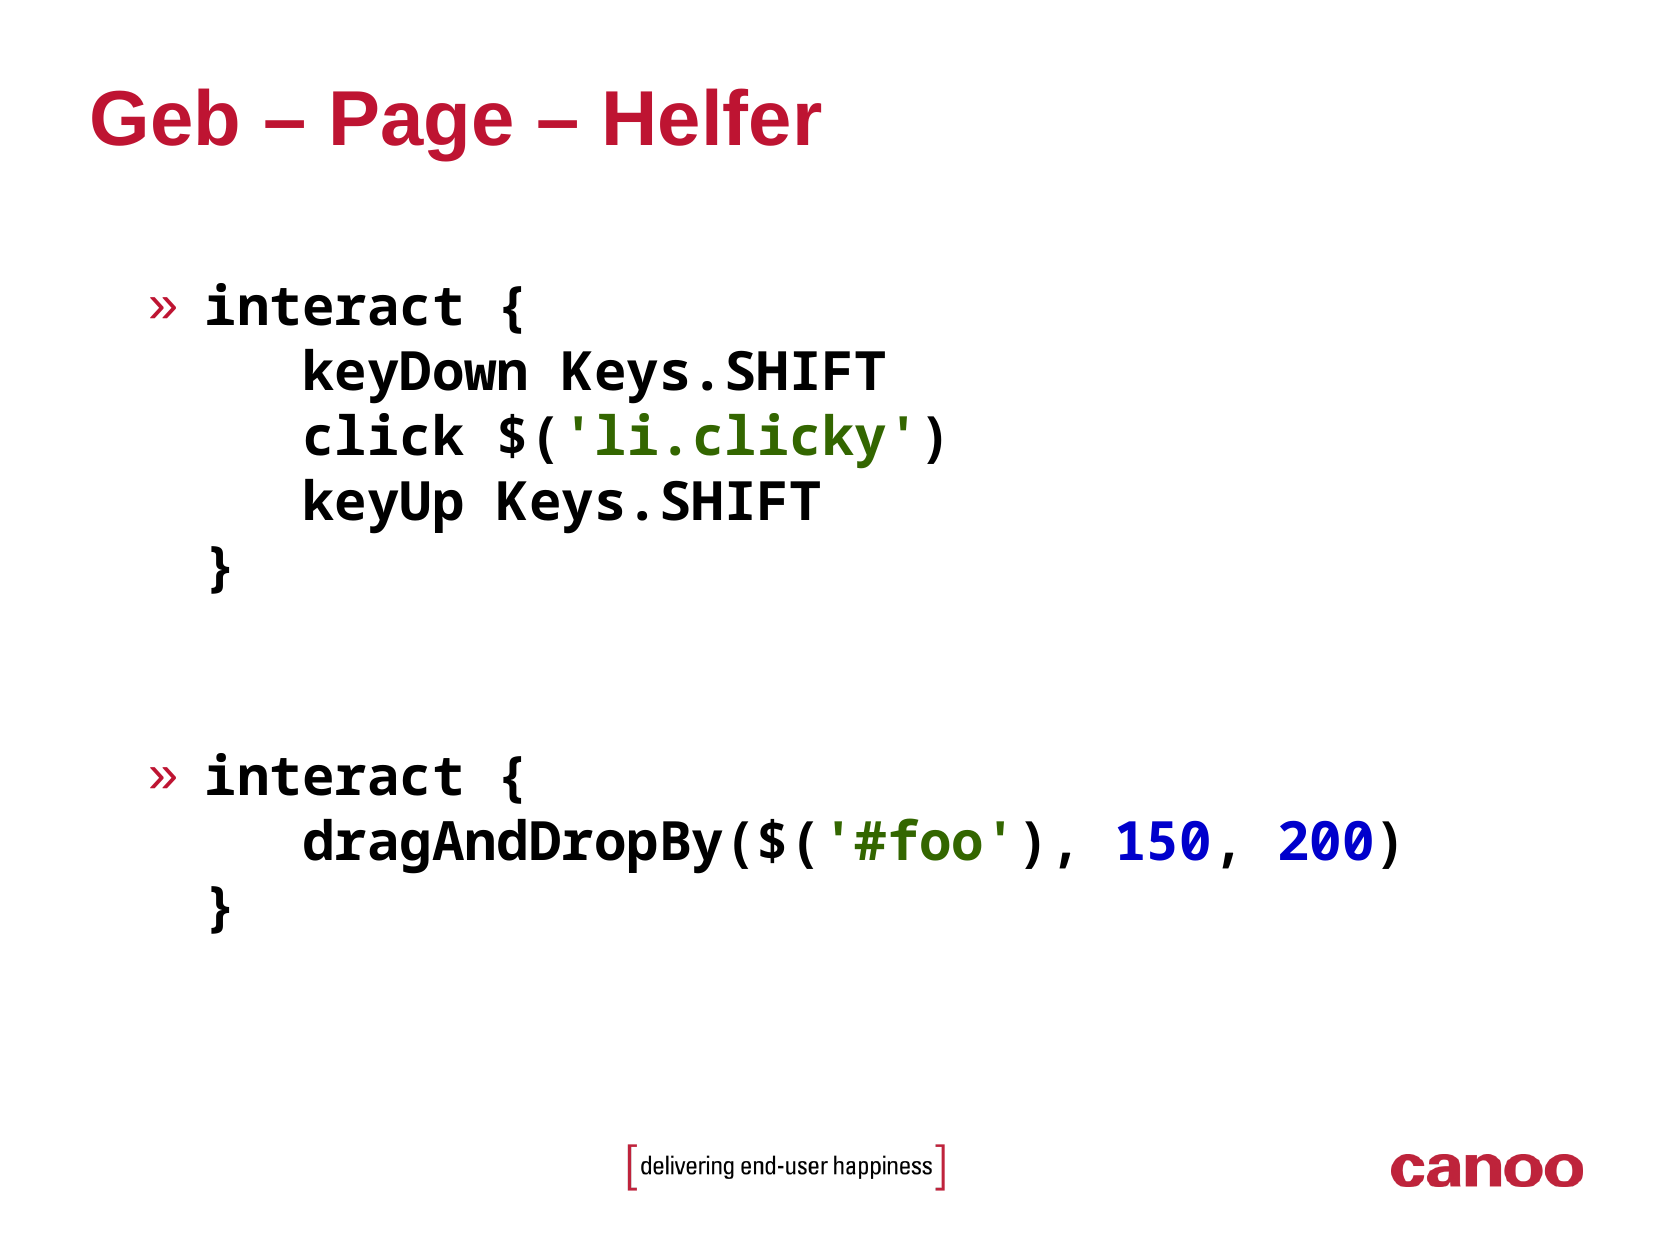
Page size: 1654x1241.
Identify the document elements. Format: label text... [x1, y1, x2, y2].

picture [1546, 1154, 1583, 1187]
list interact { keyDown Keys.SHIFT click $('li.clicky') keyUp Keys.SHIFT } interact { dragAndDropBy($('#foo'), 150, 200) } [134, 263, 1546, 1201]
title Geb – Page – Helfer [75, 60, 1591, 181]
